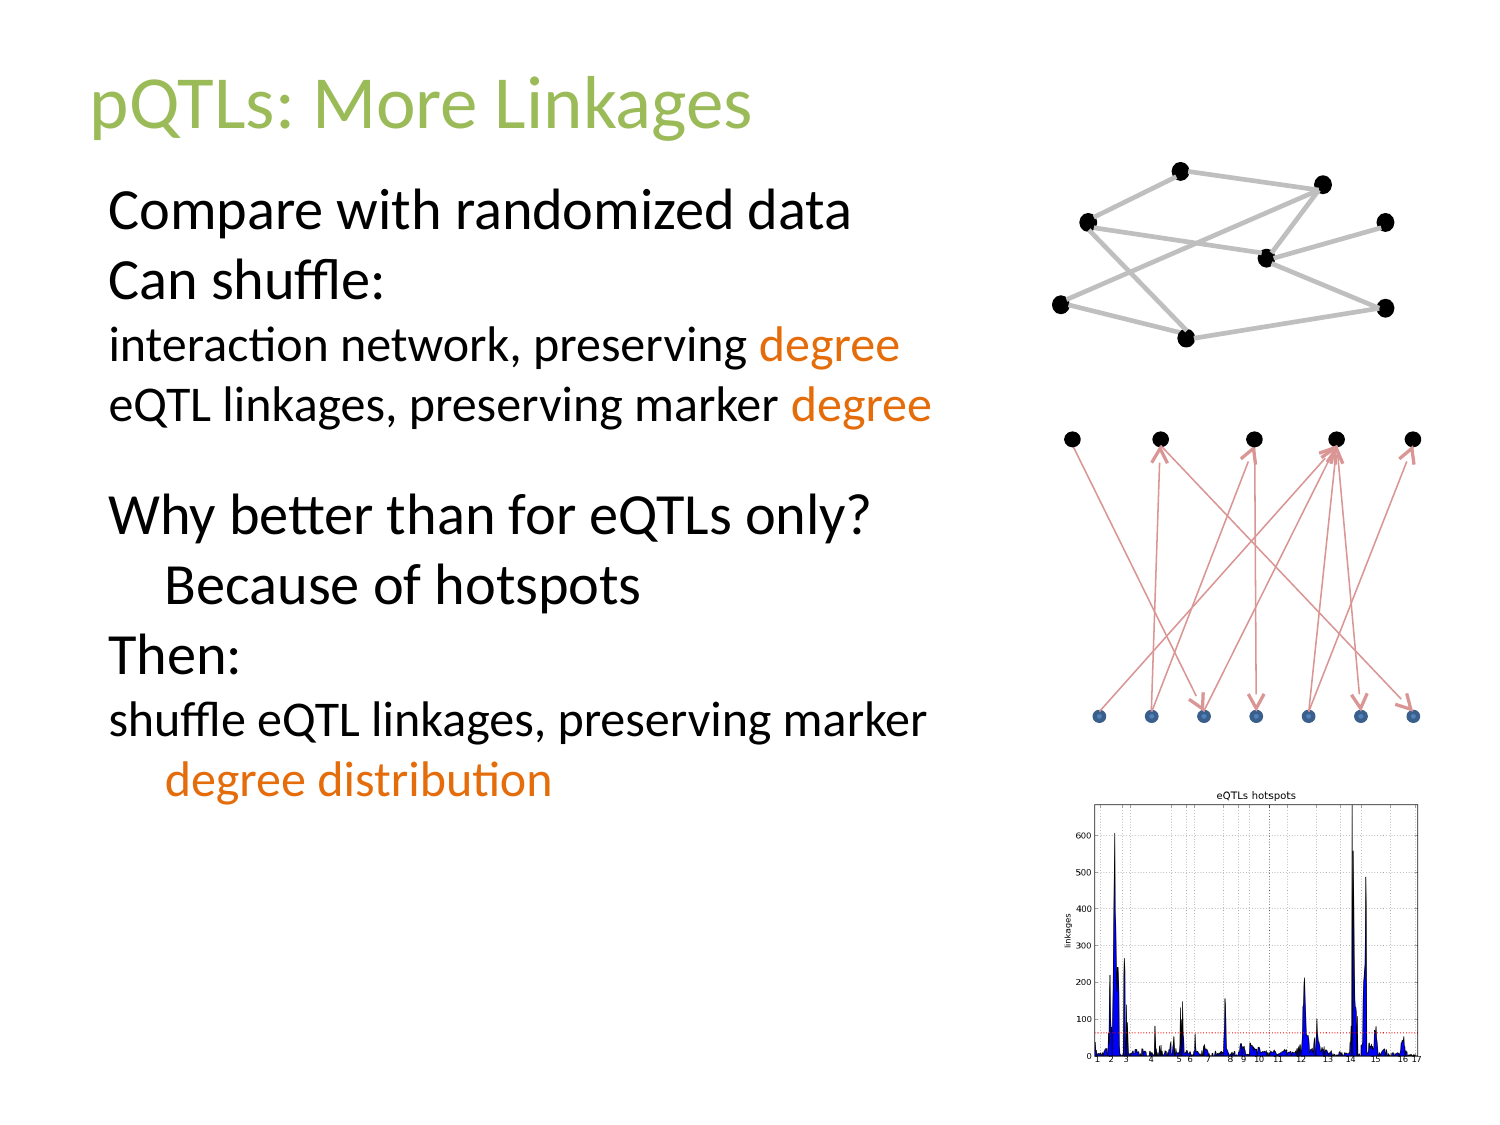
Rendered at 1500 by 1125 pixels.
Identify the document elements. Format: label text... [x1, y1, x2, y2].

text_box [1154, 433, 1167, 445]
text_box [1316, 177, 1330, 193]
text_box [1378, 215, 1393, 230]
text_box [1248, 433, 1261, 446]
text_box [1406, 433, 1420, 445]
text_box [1408, 711, 1419, 721]
text_box [1330, 433, 1343, 445]
text_box [1303, 711, 1314, 721]
text_box [1356, 712, 1366, 721]
text_box [1094, 712, 1105, 721]
text_box [1179, 331, 1193, 346]
text_box [1199, 712, 1209, 721]
text_box [1146, 712, 1157, 721]
text_box [1379, 300, 1393, 316]
text_box pQTLs: More Linkages [74, 45, 1425, 153]
text_box Compare with randomized data Can shuffle: interaction network, preserving degree eQTL linkages, preserving marker degree Why better than for eQTLs only? Because of hotspots Then: shuffle eQTL linkages, preserving marker degree distribution [93, 164, 1055, 1043]
text_box [1081, 215, 1096, 230]
text_box [1173, 164, 1188, 179]
text_box [1251, 711, 1262, 721]
picture [1042, 773, 1459, 1087]
text_box [1054, 297, 1068, 313]
text_box [1066, 433, 1079, 446]
text_box [1259, 250, 1273, 266]
